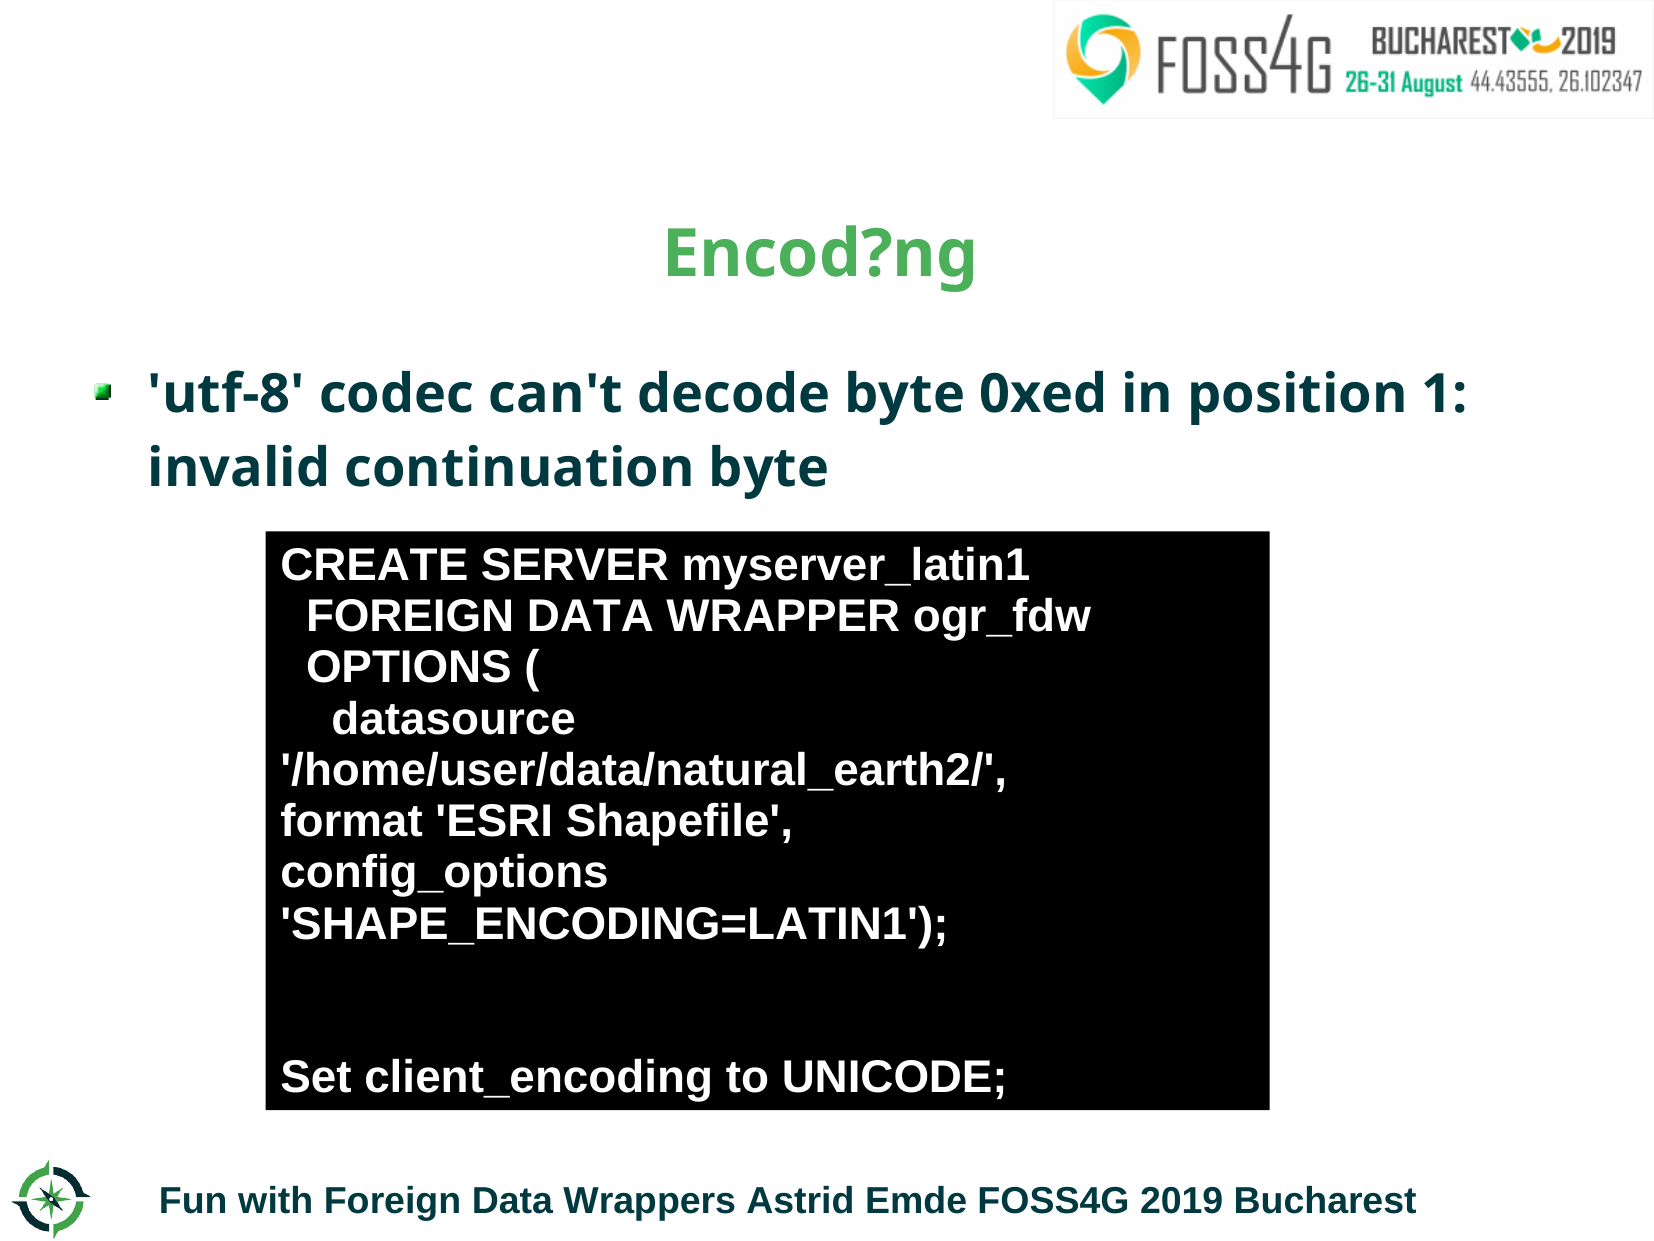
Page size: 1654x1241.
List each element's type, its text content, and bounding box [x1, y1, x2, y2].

list 'utf-8' codec can't decode byte 0xed in position 1: invalid continuation byte [76, 354, 1599, 1173]
picture [1053, 0, 1654, 119]
title Encod?ng [76, 177, 1565, 325]
picture [10, 1158, 92, 1240]
